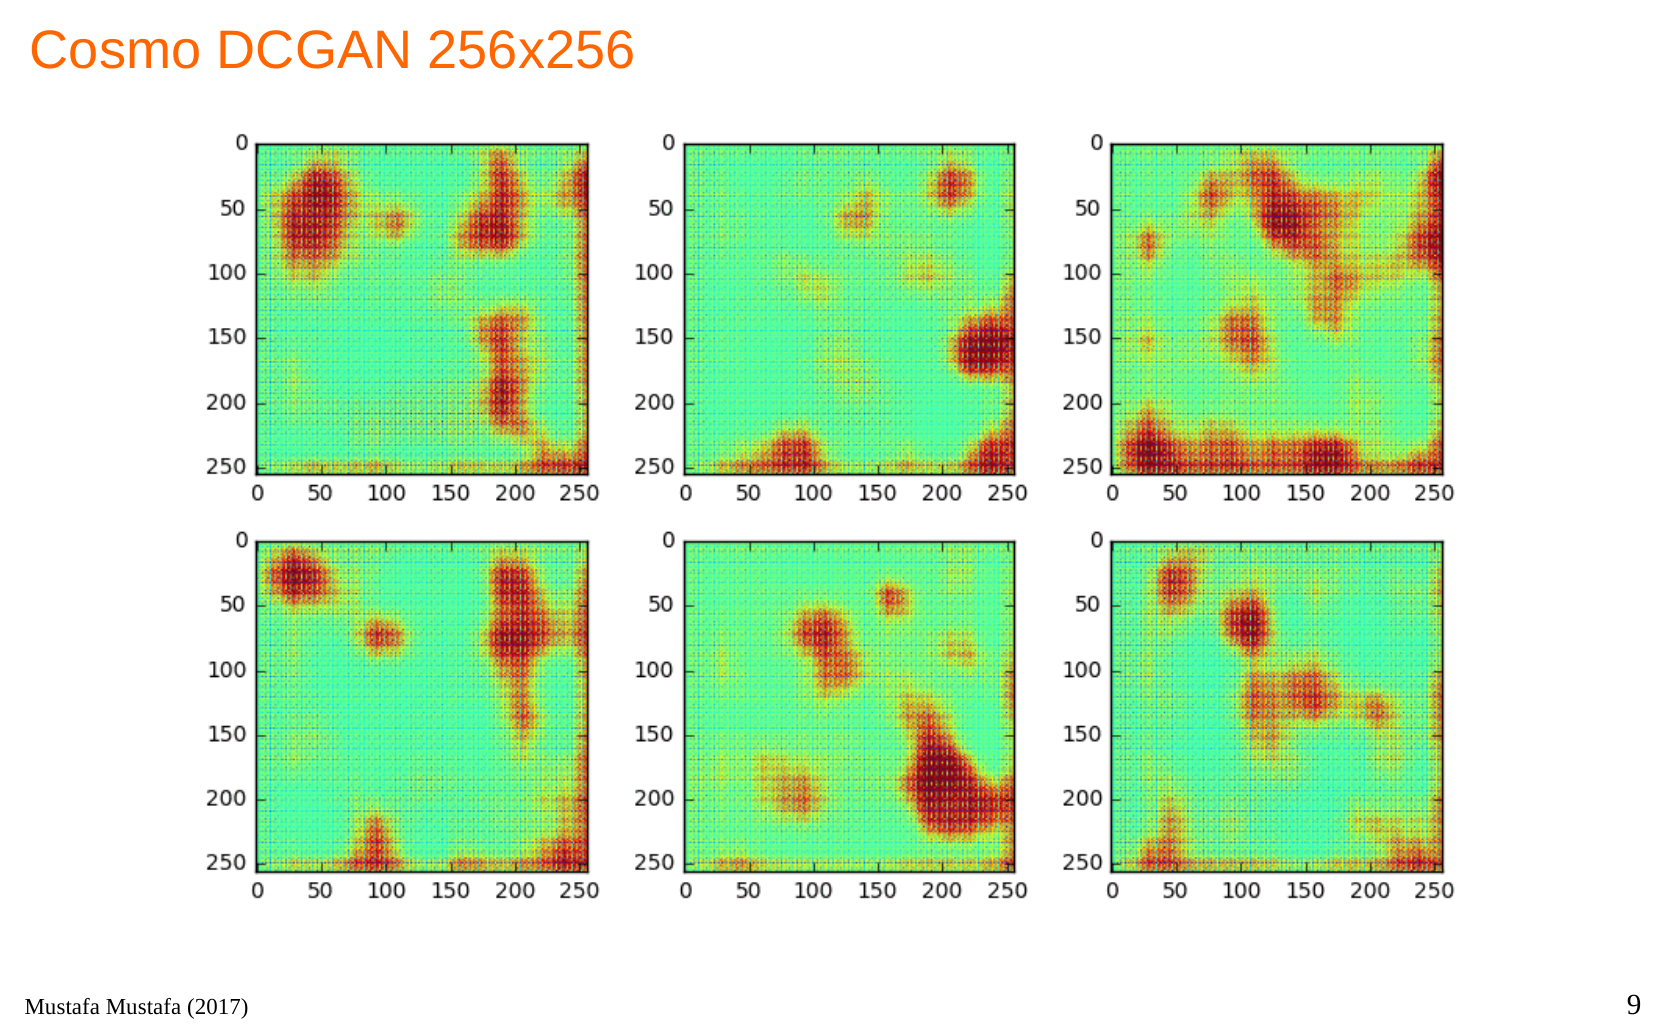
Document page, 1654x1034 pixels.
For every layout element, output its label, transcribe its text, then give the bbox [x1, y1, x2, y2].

title Cosmo DCGAN 256x256 [29, 17, 1621, 82]
picture [48, 82, 1611, 989]
